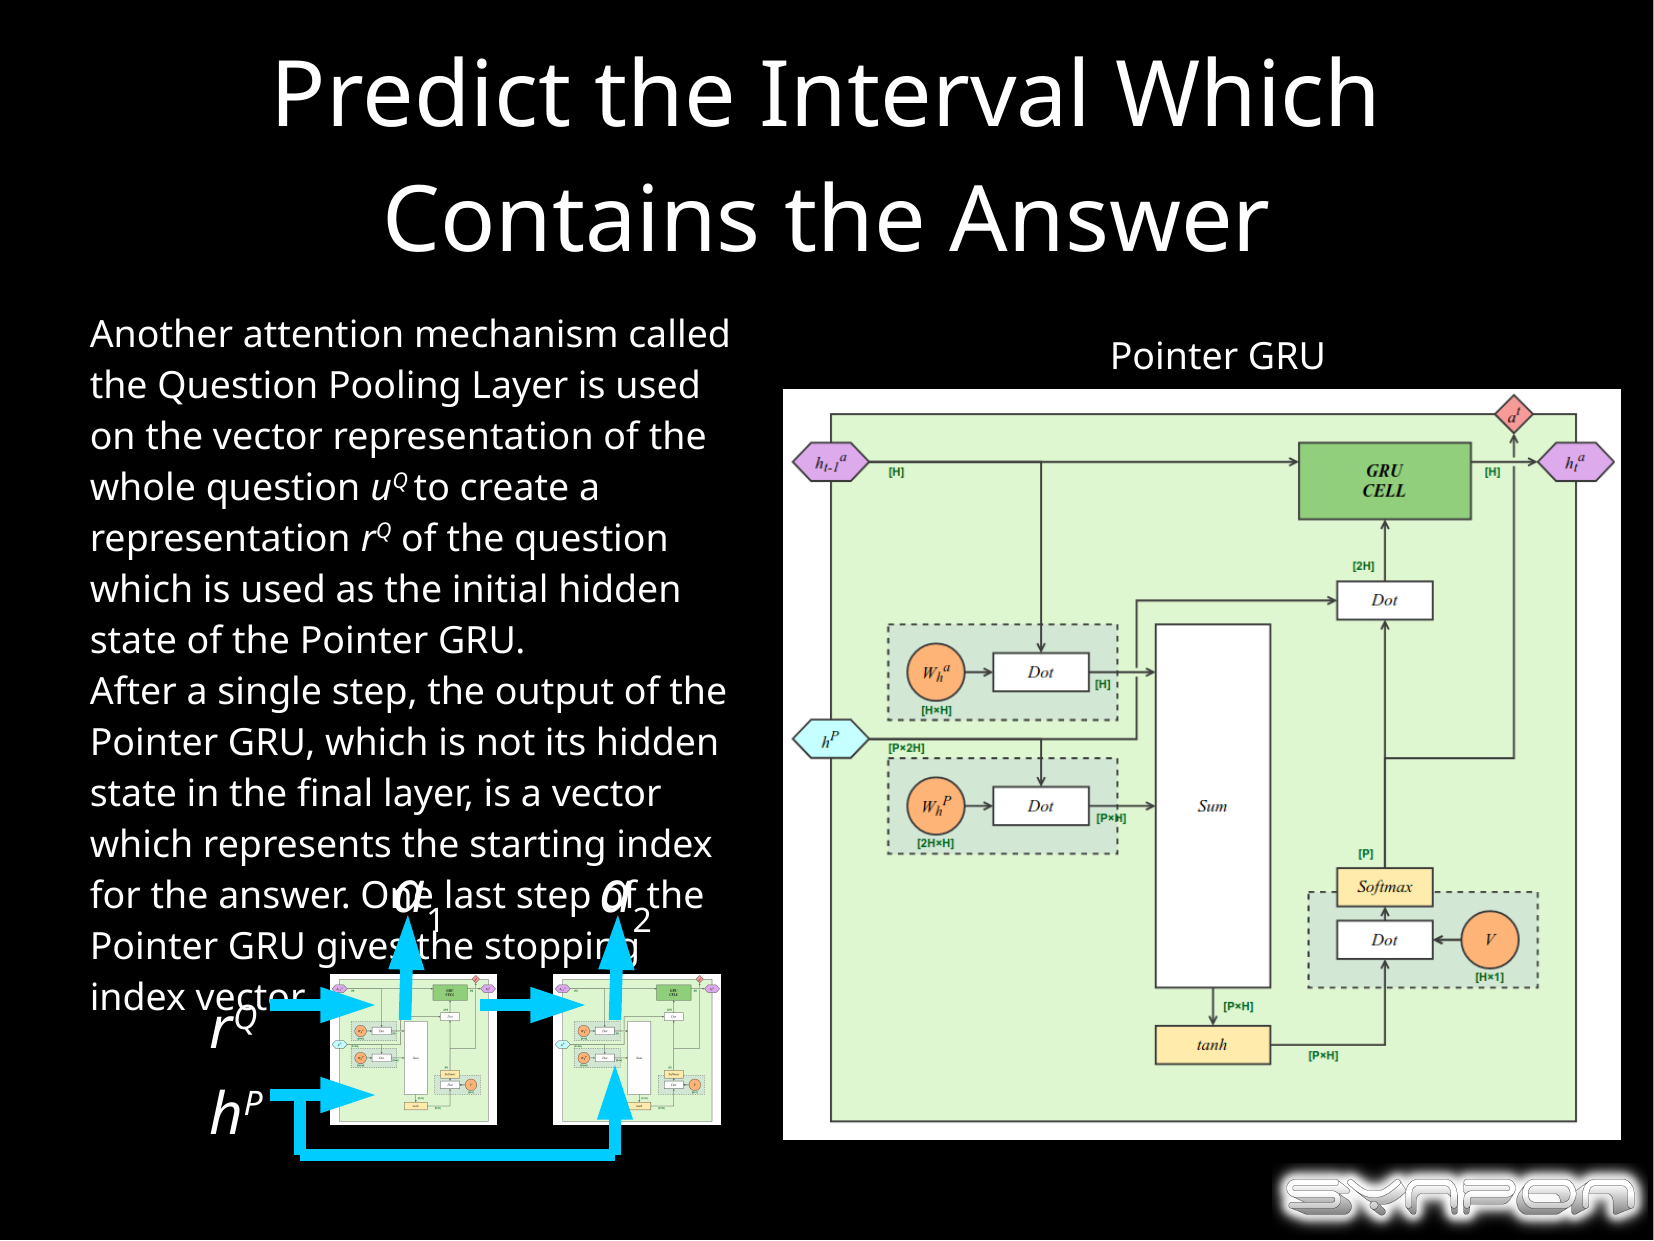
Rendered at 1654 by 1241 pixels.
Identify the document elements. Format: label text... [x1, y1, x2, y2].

picture [330, 974, 497, 1126]
picture [553, 974, 721, 1126]
text_box Another attention mechanism called the Question Pooling Layer is used on the vector representation of the whole question uQ to create a representation rQ of the question which is used as the initial hidden state of the Pointer GRU. After a single step, the output of the Pointer GRU, which is not its hidden state in the final layer, is a vector which represents the starting index for the answer. One last step of the Pointer GRU gives the stopping index vector. [75, 300, 751, 840]
text_box a1 [378, 843, 469, 932]
text_box Pointer GRU [1095, 322, 1654, 376]
text_box rQ [286, 1101, 294, 1111]
text_box a2 [585, 843, 676, 932]
text_box hP [195, 1065, 286, 1197]
picture [1272, 1163, 1648, 1235]
text_box rQ [195, 978, 301, 1089]
title Predict the Interval Which Contains the Answer [82, 49, 1571, 257]
picture [783, 389, 1621, 1141]
